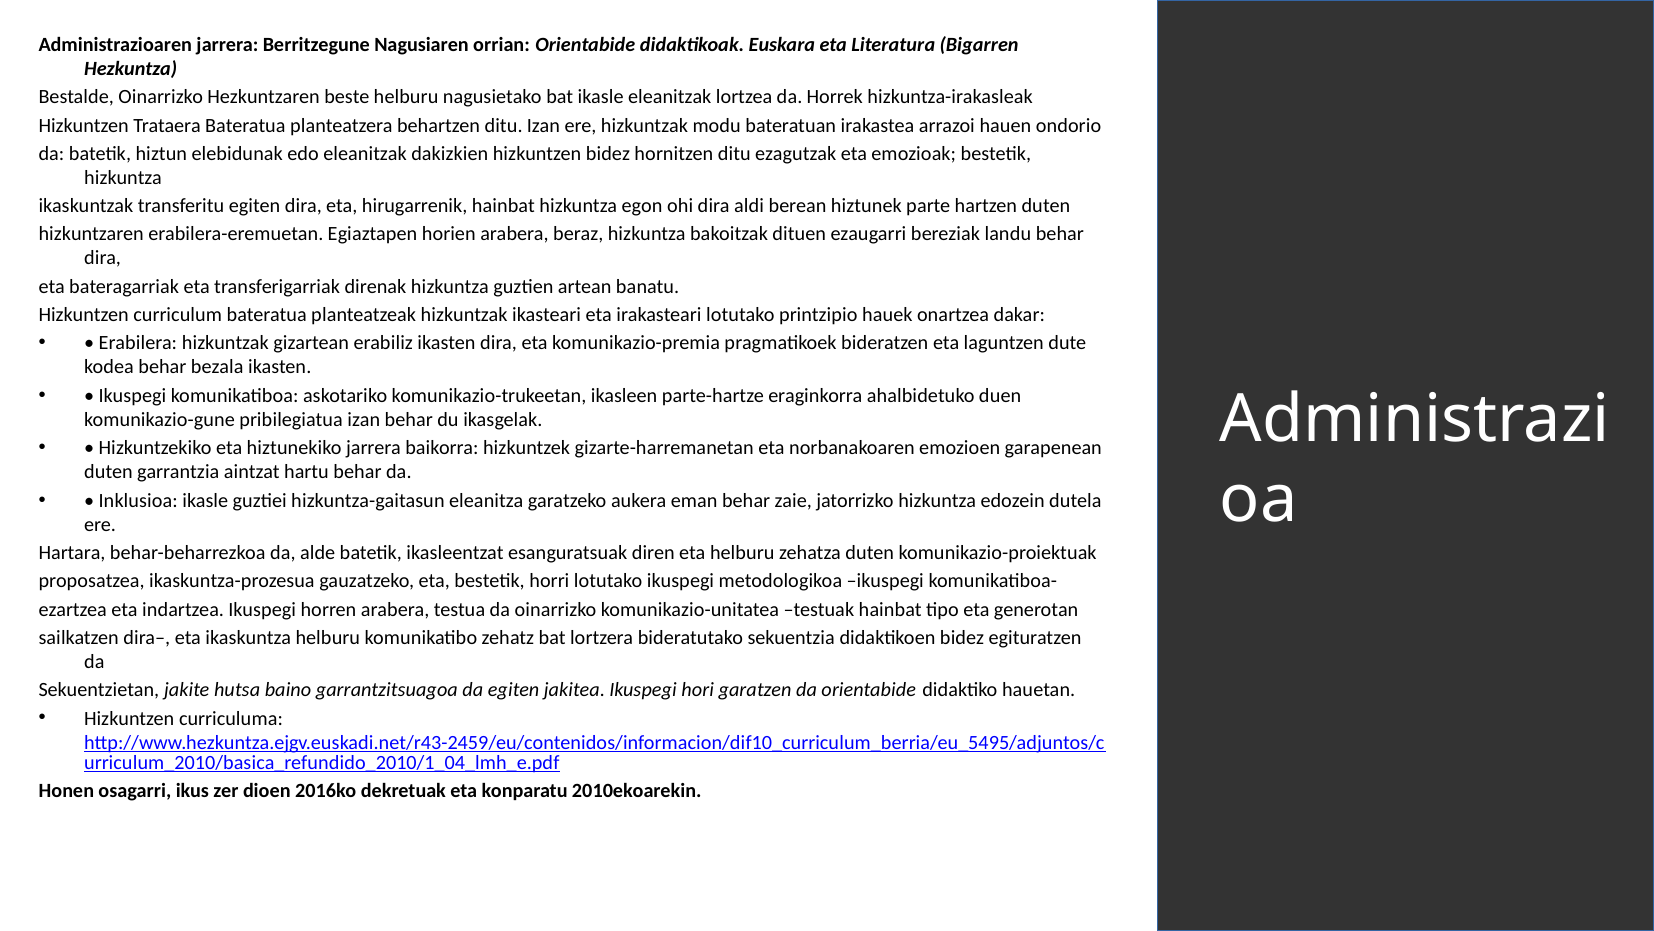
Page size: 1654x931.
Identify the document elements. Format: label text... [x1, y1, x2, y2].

title Administrazioa [1204, 47, 1630, 862]
list Administrazioaren jarrera: Berritzegune Nagusiaren orrian: Orientabide didaktikoak. Euskara eta Literatura (Bigarren Hezkuntza) Bestalde, Oinarrizko Hezkuntzaren beste helburu nagusietako bat ikasle eleanitzak lortzea da. Horrek hizkuntza-irakasleak Hizkuntzen Trataera Bateratua planteatzera behartzen ditu. Izan ere, hizkuntzak modu bateratuan irakastea arrazoi hauen ondorio da: batetik, hiztun elebidunak edo eleanitzak dakizkien hizkuntzen bidez hornitzen ditu ezagutzak eta emozioak; bestetik, hizkuntza ikaskuntzak transferitu egiten dira, eta, hirugarrenik, hainbat hizkuntza egon ohi dira aldi berean hiztunek parte hartzen duten hizkuntzaren erabilera-eremuetan. Egiaztapen horien arabera, beraz, hizkuntza bakoitzak dituen ezaugarri bereziak landu behar dira, eta bateragarriak eta transferigarriak direnak hizkuntza guztien artean banatu. Hizkuntzen curriculum bateratua planteatzeak hizkuntzak ikasteari eta irakasteari lotutako printzipio hauek onartzea dakar: • Erabilera: hizkuntzak gizartean erabiliz ikasten dira, eta komunikazio-premia pragmatikoek bideratzen eta laguntzen dute kodea behar bezala ikasten. • Ikuspegi komunikatiboa: askotariko komunikazio-trukeetan, ikasleen parte-hartze eraginkorra ahalbidetuko duen komunikazio-gune pribilegiatua izan behar du ikasgelak. • Hizkuntzekiko eta hiztunekiko jarrera baikorra: hizkuntzek gizarte-harremanetan eta norbanakoaren emozioen garapenean duten garrantzia aintzat hartu behar da. • Inklusioa: ikasle guztiei hizkuntza-gaitasun eleanitza garatzeko aukera eman behar zaie, jatorrizko hizkuntza edozein dutela ere. Hartara, behar-beharrezkoa da, alde batetik, ikasleentzat esanguratsuak diren eta helburu zehatza duten komunikazio-proiektuak proposatzea, ikaskuntza-prozesua gauzatzeko, eta, bestetik, horri lotutako ikuspegi metodologikoa –ikuspegi komunikatiboa- ezartzea eta indartzea. Ikuspegi horren arabera, testua da oinarrizko komunikazio-unitatea –testuak hainbat tipo eta generotan sailkatzen dira–, eta ikaskuntza helburu komunikatibo zehatz bat lortzera bideratutako sekuentzia didaktikoen bidez egituratzen da Sekuentzietan, jakite hutsa baino garrantzitsuagoa da egiten jakitea. Ikuspegi hori garatzen da orientabide didaktiko hauetan. Hizkuntzen curriculuma: http://www.hezkuntza.ejgv.euskadi.net/r43-2459/eu/contenidos/informacion/dif10_curriculum_berria/eu_5495/adjuntos/curriculum_2010/basica_refundido_2010/1_04_lmh_e.pdf Honen osagarri, ikus zer dioen 2016ko dekretuak eta konparatu 2010ekoarekin. [23, 23, 1123, 886]
